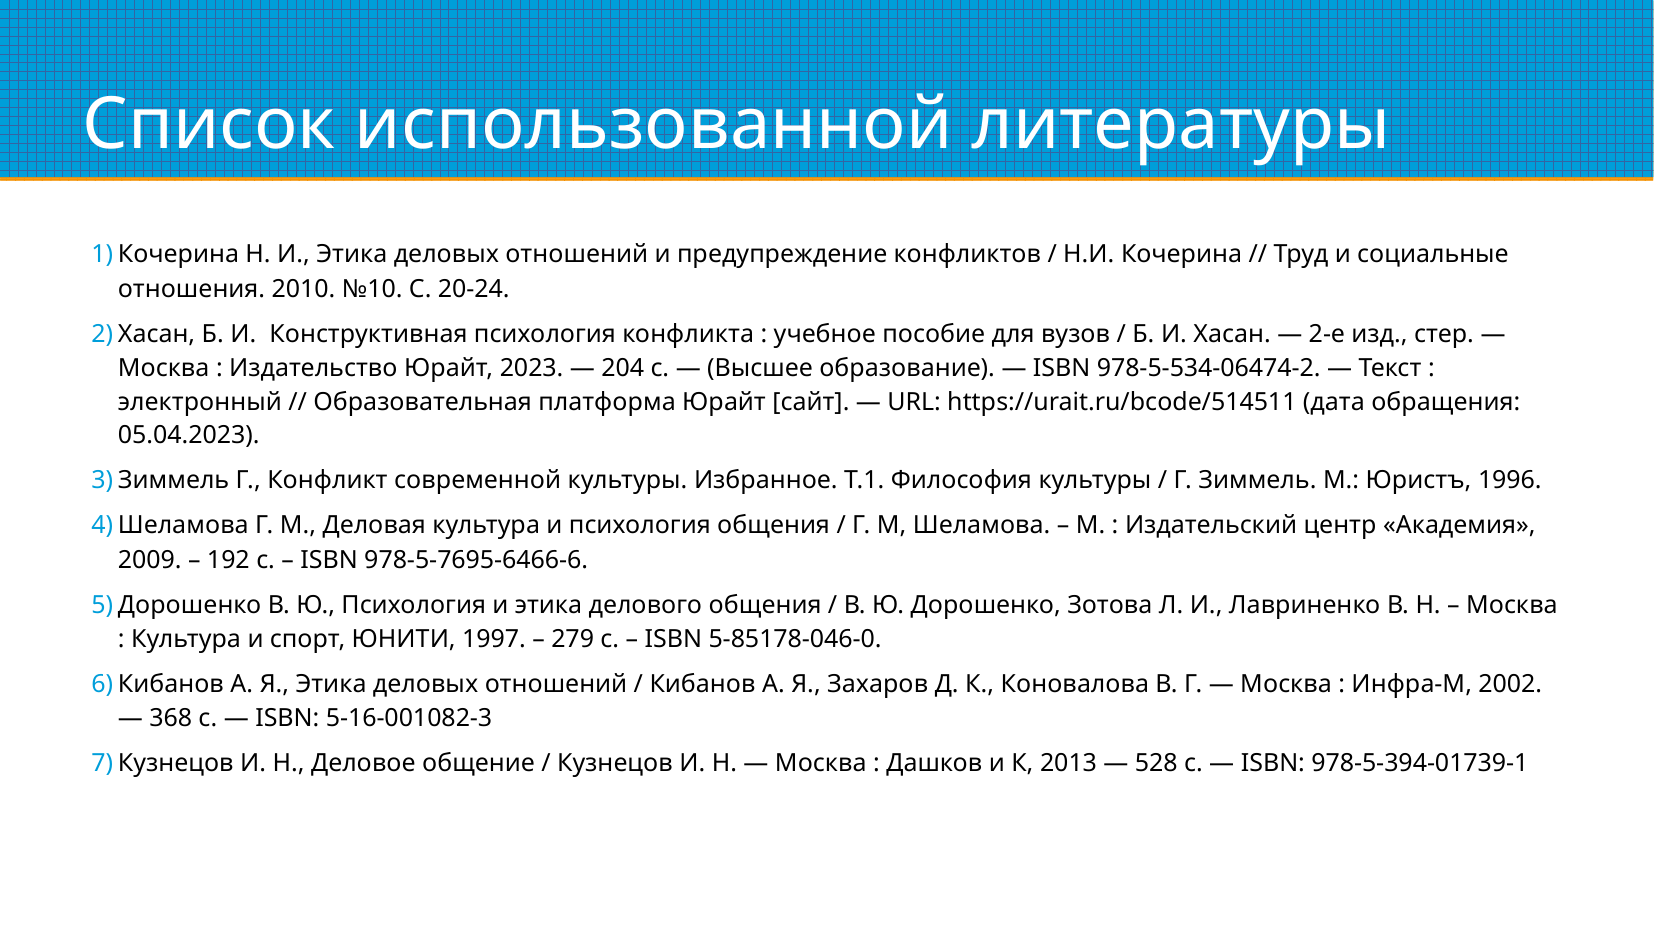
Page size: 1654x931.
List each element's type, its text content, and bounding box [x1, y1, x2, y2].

title Список использованной литературы [82, 14, 1571, 171]
list Кочерина Н. И., Этика деловых отношений и предупреждение конфликтов / Н.И. Кочерина // Труд и социальные отношения. 2010. №10. С. 20-24. Хасан, Б. И. Конструктивная психология конфликта : учебное пособие для вузов / Б. И. Хасан. — 2-е изд., стер. — Москва : Издательство Юрайт, 2023. — 204 с. — (Высшее образование). — ISBN 978-5-534-06474-2. — Текст : электронный // Образовательная платформа Юрайт [сайт]. — URL: https://urait.ru/bcode/514511 (дата обращения: 05.04.2023). Зиммель Г., Конфликт современной культуры. Избранное. Т.1. Философия культуры / Г. Зиммель. М.: Юристъ, 1996. Шеламова Г. М., Деловая культура и психология общения / Г. М, Шеламова. – М. : Издательский центр «Академия», 2009. – 192 с. – ISBN 978-5-7695-6466-6. Дорошенко В. Ю., Психология и этика делового общения / В. Ю. Дорошенко, Зотова Л. И., Лавриненко В. Н. – Москва : Культура и спорт, ЮНИТИ, 1997. – 279 с. – ISBN 5-85178-046-0. Кибанов А. Я., Этика деловых отношений / Кибанов А. Я., Захаров Д. К., Коновалова В. Г. — Москва : Инфра-М, 2002. — 368 с. — ISBN: 5-16-001082-3 Кузнецов И. Н., Деловое общение / Кузнецов И. Н. — Москва : Дашков и К, 2013 — 528 с. — ISBN: 978-5-394-01739-1 [82, 236, 1565, 811]
